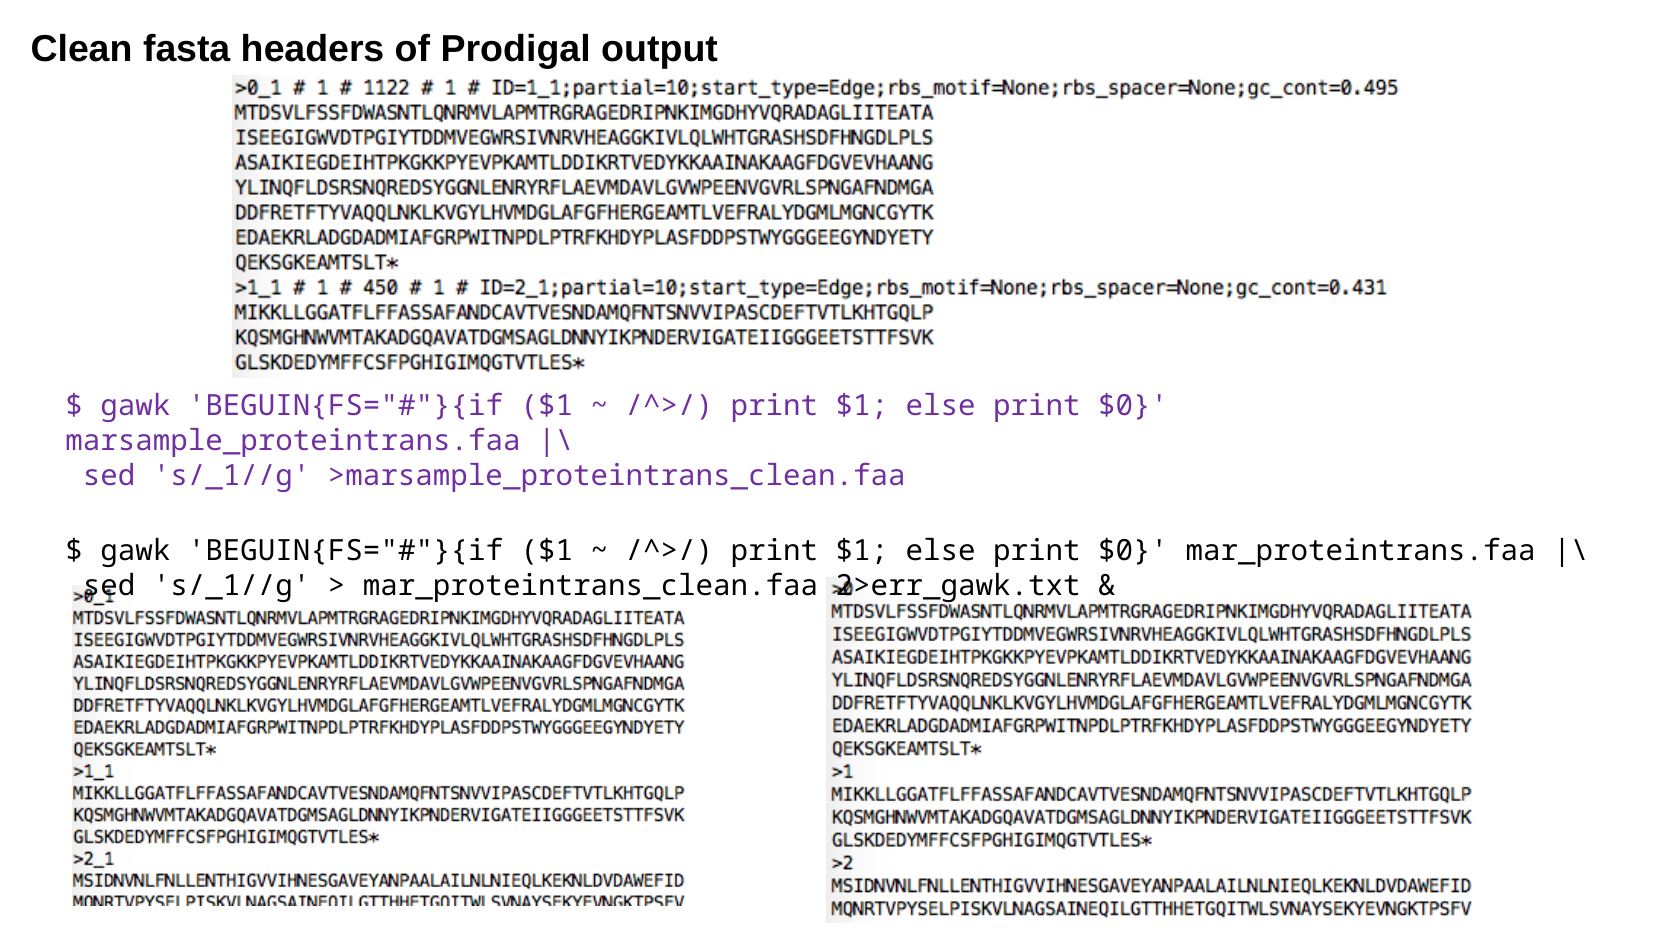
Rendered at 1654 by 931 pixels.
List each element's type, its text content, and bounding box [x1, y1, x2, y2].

text_box Clean fasta headers of Prodigal output [15, 16, 1250, 78]
picture [826, 609, 1479, 923]
picture [232, 75, 1422, 379]
picture [72, 609, 693, 906]
text_box $ gawk 'BEGUIN{FS="#"}{if ($1 ~ /^>/) print $1; else print $0}' marsample_proteintrans.faa |\ sed 's/_1//g' >marsample_proteintrans_clean.faa $ gawk 'BEGUIN{FS="#"}{if ($1 ~ /^>/) print $1; else print $0}' mar_proteintrans.faa |\ sed 's/_1//g' > mar_proteintrans_clean.faa 2>err_gawk.txt & [50, 379, 1622, 609]
